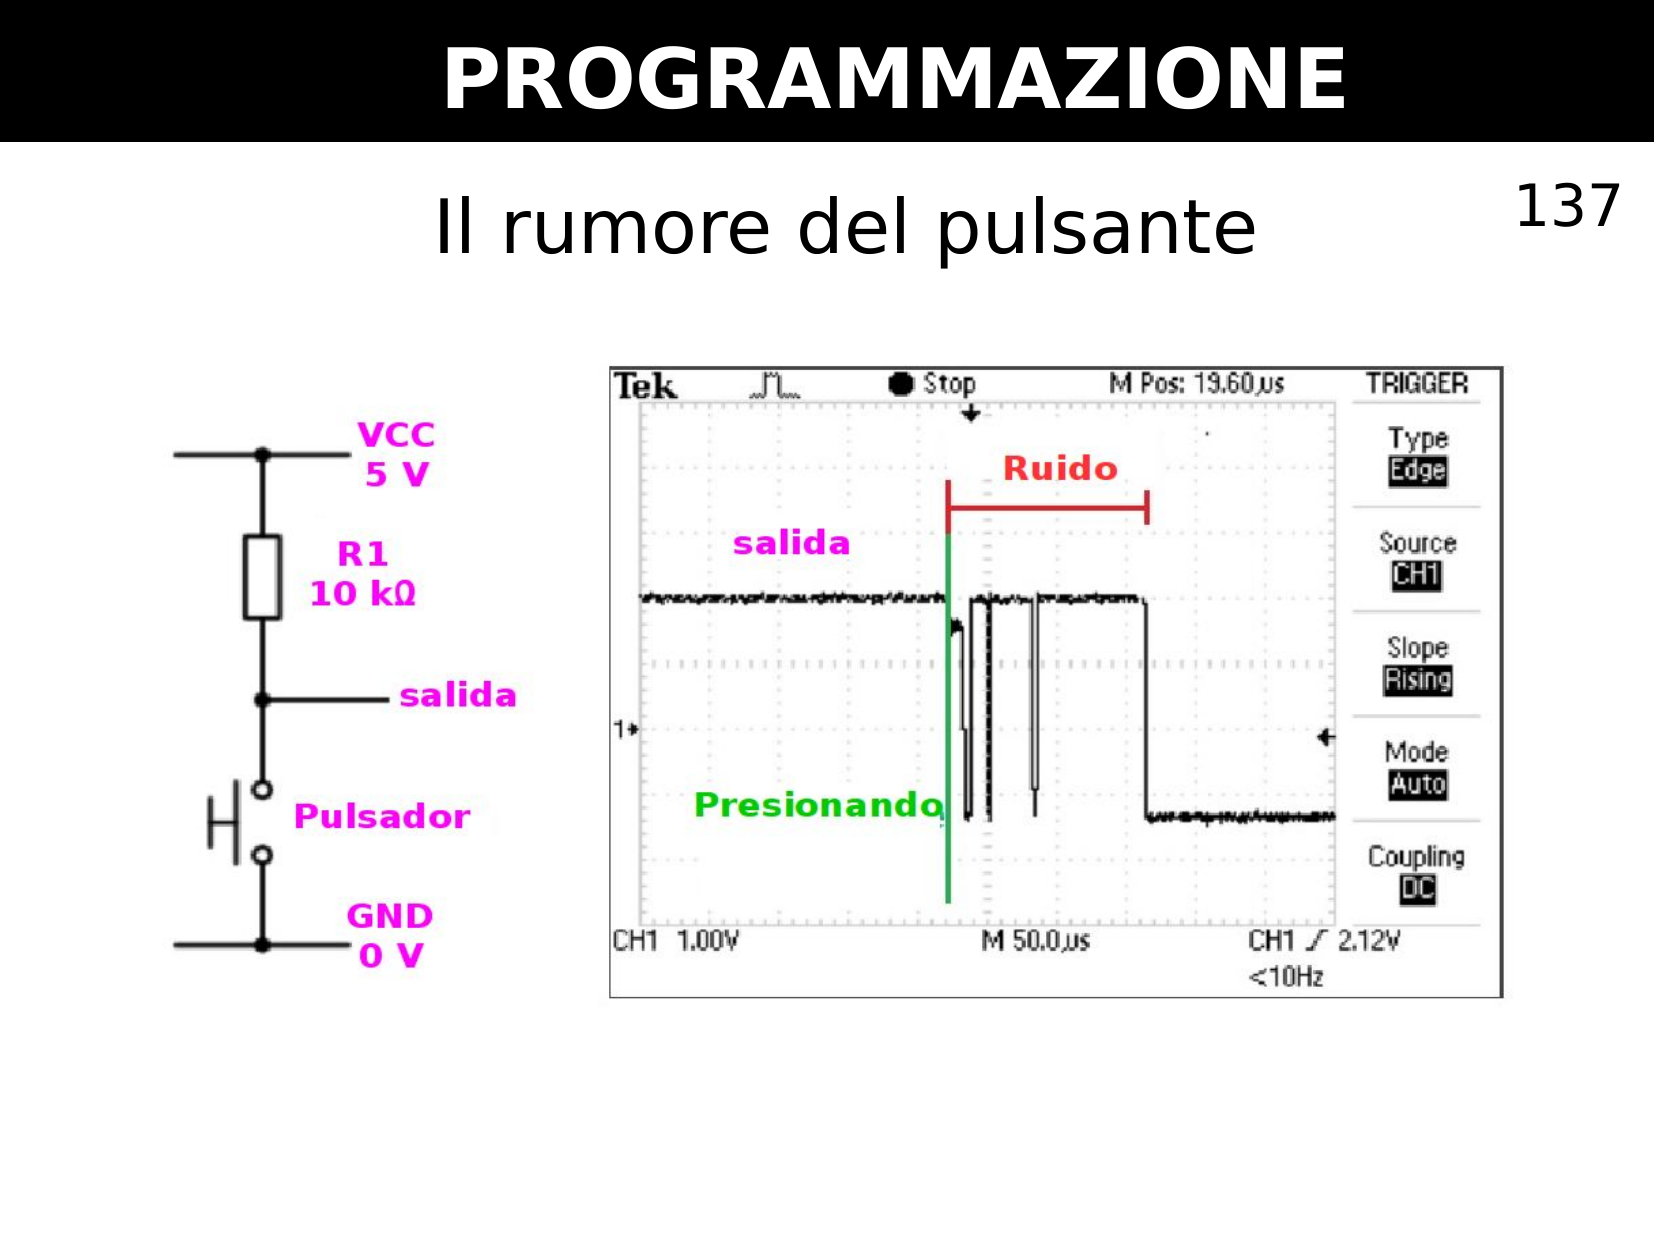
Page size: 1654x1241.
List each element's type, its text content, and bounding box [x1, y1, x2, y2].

text_box Il rumore del pulsante [419, 177, 1274, 280]
text_box [0, 0, 1654, 142]
text_box PROGRAMMAZIONE [425, 23, 1366, 136]
picture [141, 324, 1542, 1024]
text_box 137 [1498, 165, 1640, 249]
